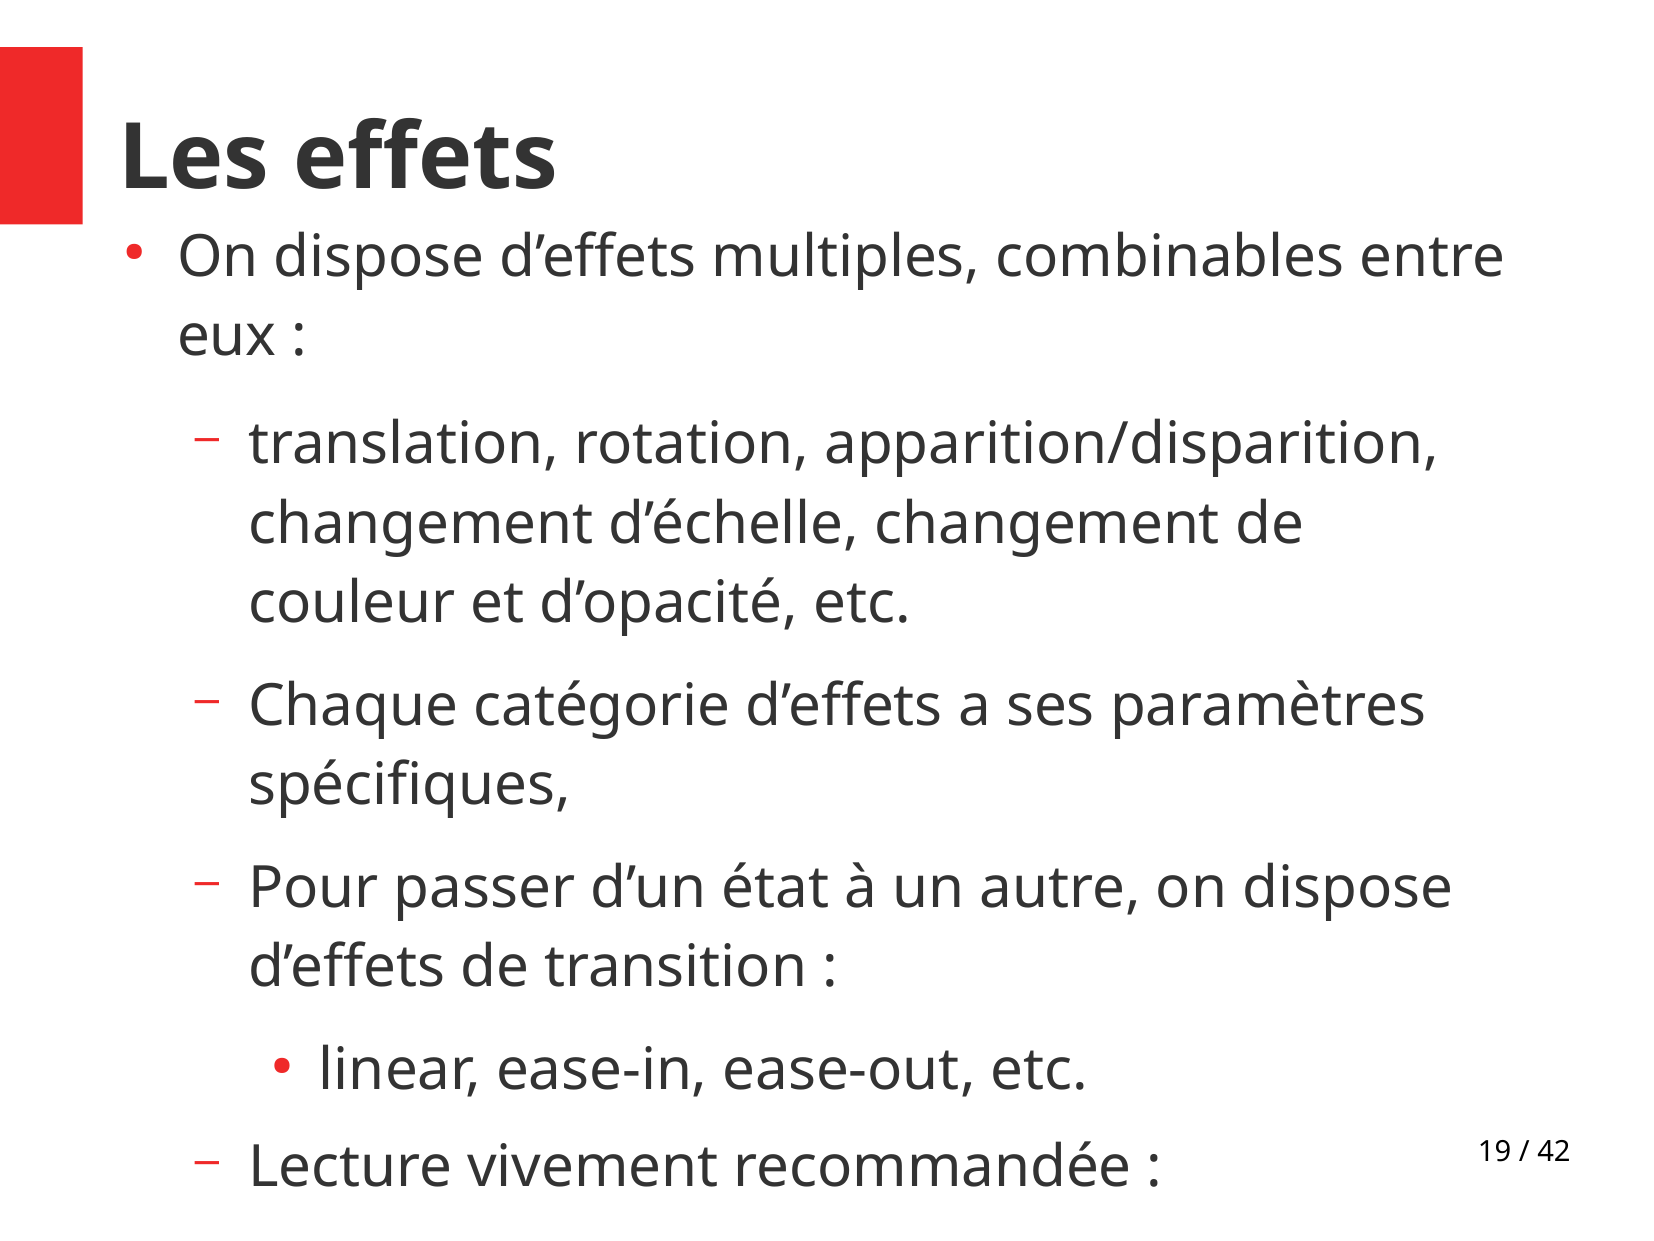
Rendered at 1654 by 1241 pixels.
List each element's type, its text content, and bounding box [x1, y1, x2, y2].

title Les effets [118, 49, 1571, 257]
list On dispose d’effets multiples, combinables entre eux : translation, rotation, apparition/disparition, changement d’échelle, changement de couleur et d’opacité, etc. Chaque catégorie d’effets a ses paramètres spécifiques, Pour passer d’un état à un autre, on dispose d’effets de transition : linear, ease-in, ease-out, etc. Lecture vivement recommandée : https://aframe.io/docs/0.8.0/core/animations.html [106, 213, 1524, 934]
